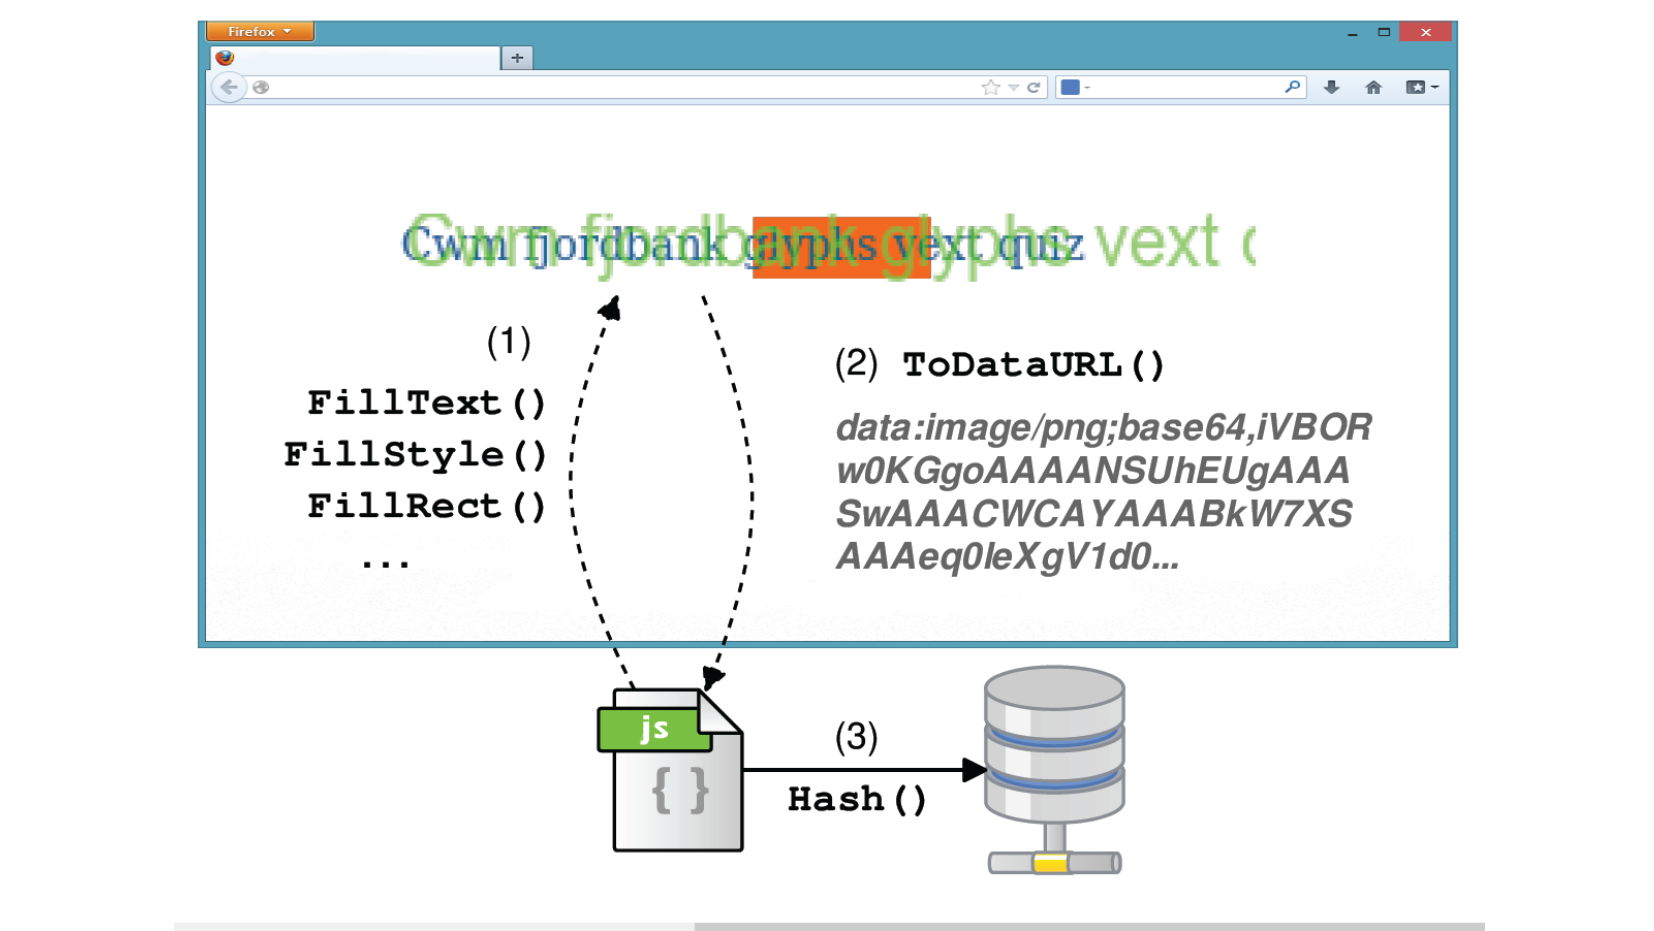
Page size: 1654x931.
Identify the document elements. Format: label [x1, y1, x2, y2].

picture [174, 1, 1485, 931]
